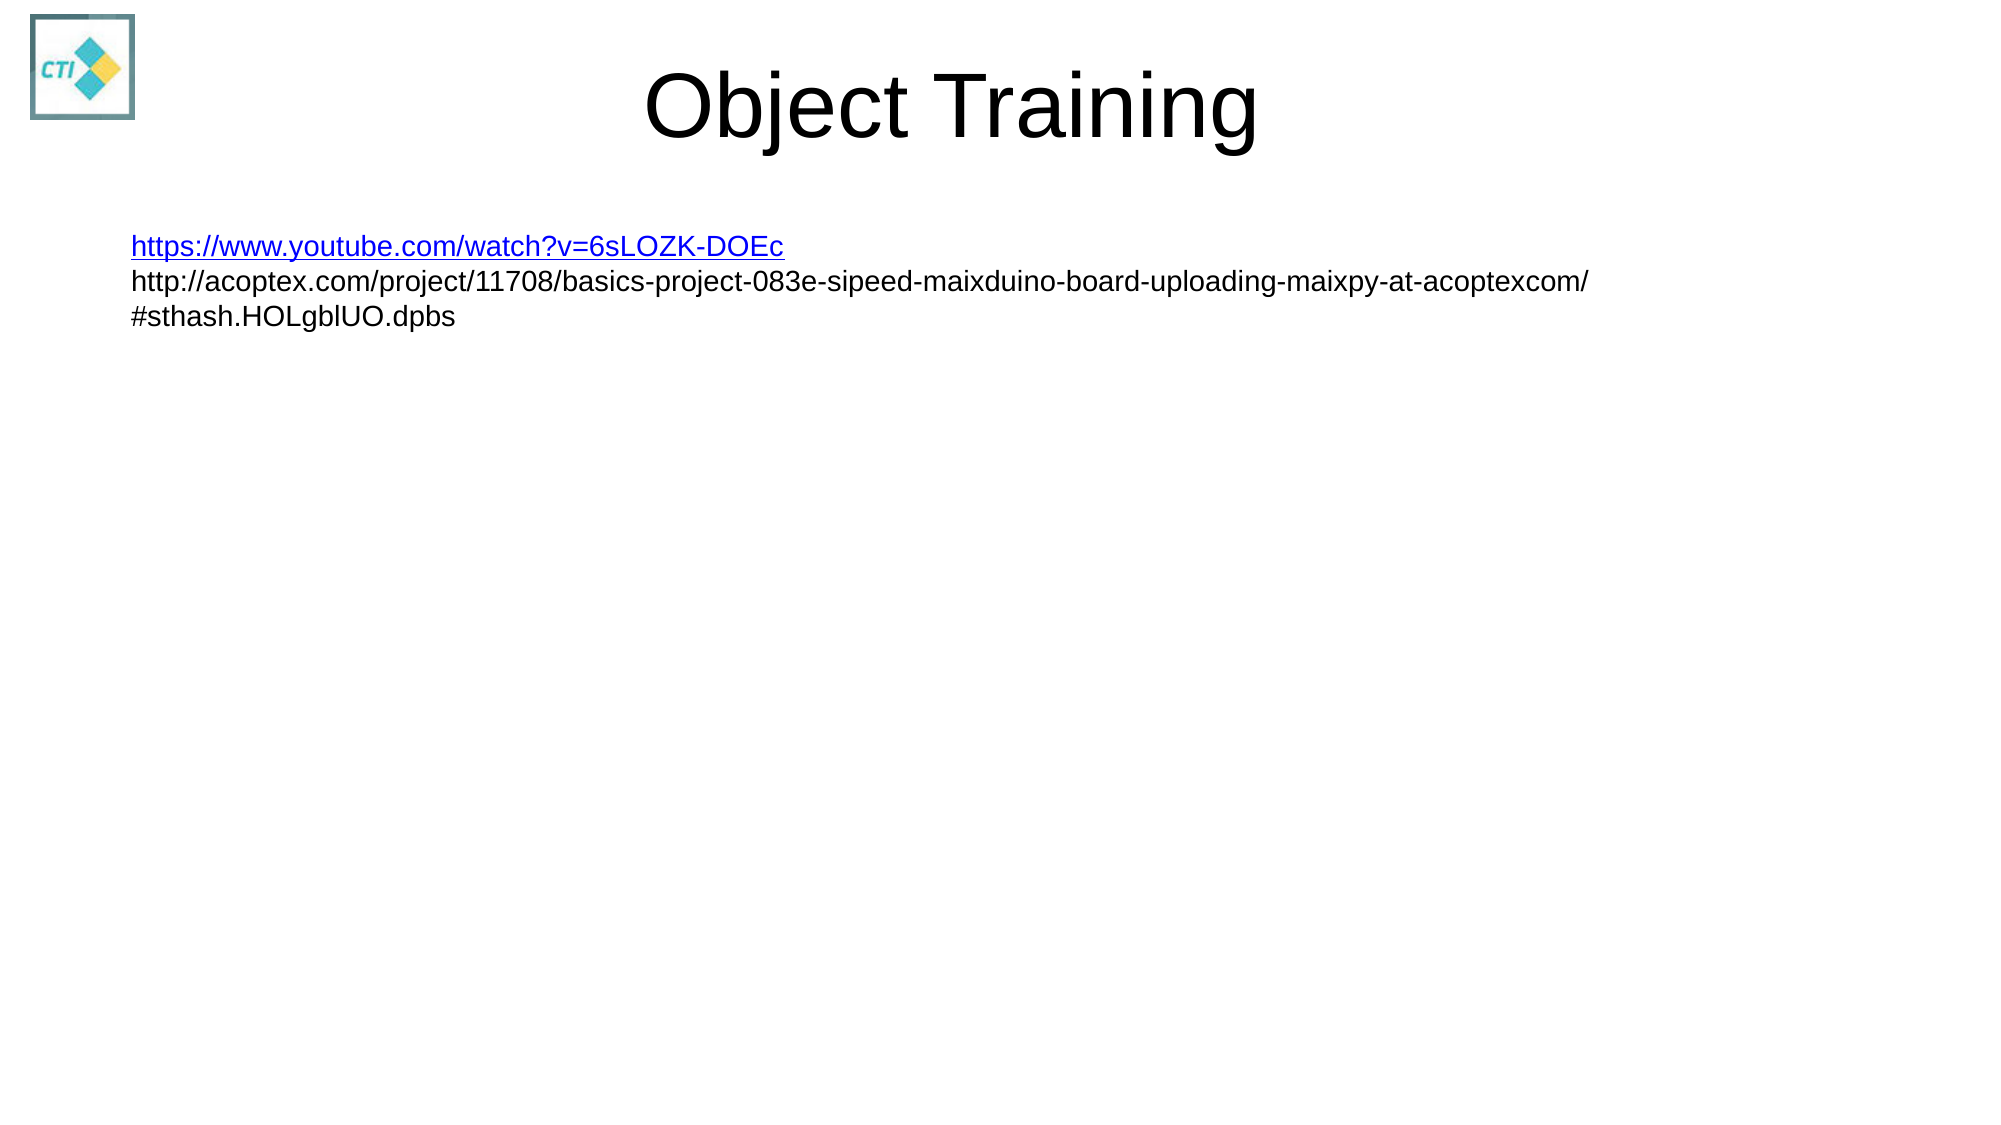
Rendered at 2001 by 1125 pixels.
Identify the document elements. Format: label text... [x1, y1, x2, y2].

text_box https://www.youtube.com/watch?v=6sLOZK-DOEc http://acoptex.com/project/11708/basics-project-083e-sipeed-maixduino-board-uploading-maixpy-at-acoptexcom/#sthash.HOLgblUO.dpbs [116, 212, 1880, 1063]
text_box Object Training [0, 7, 1665, 195]
